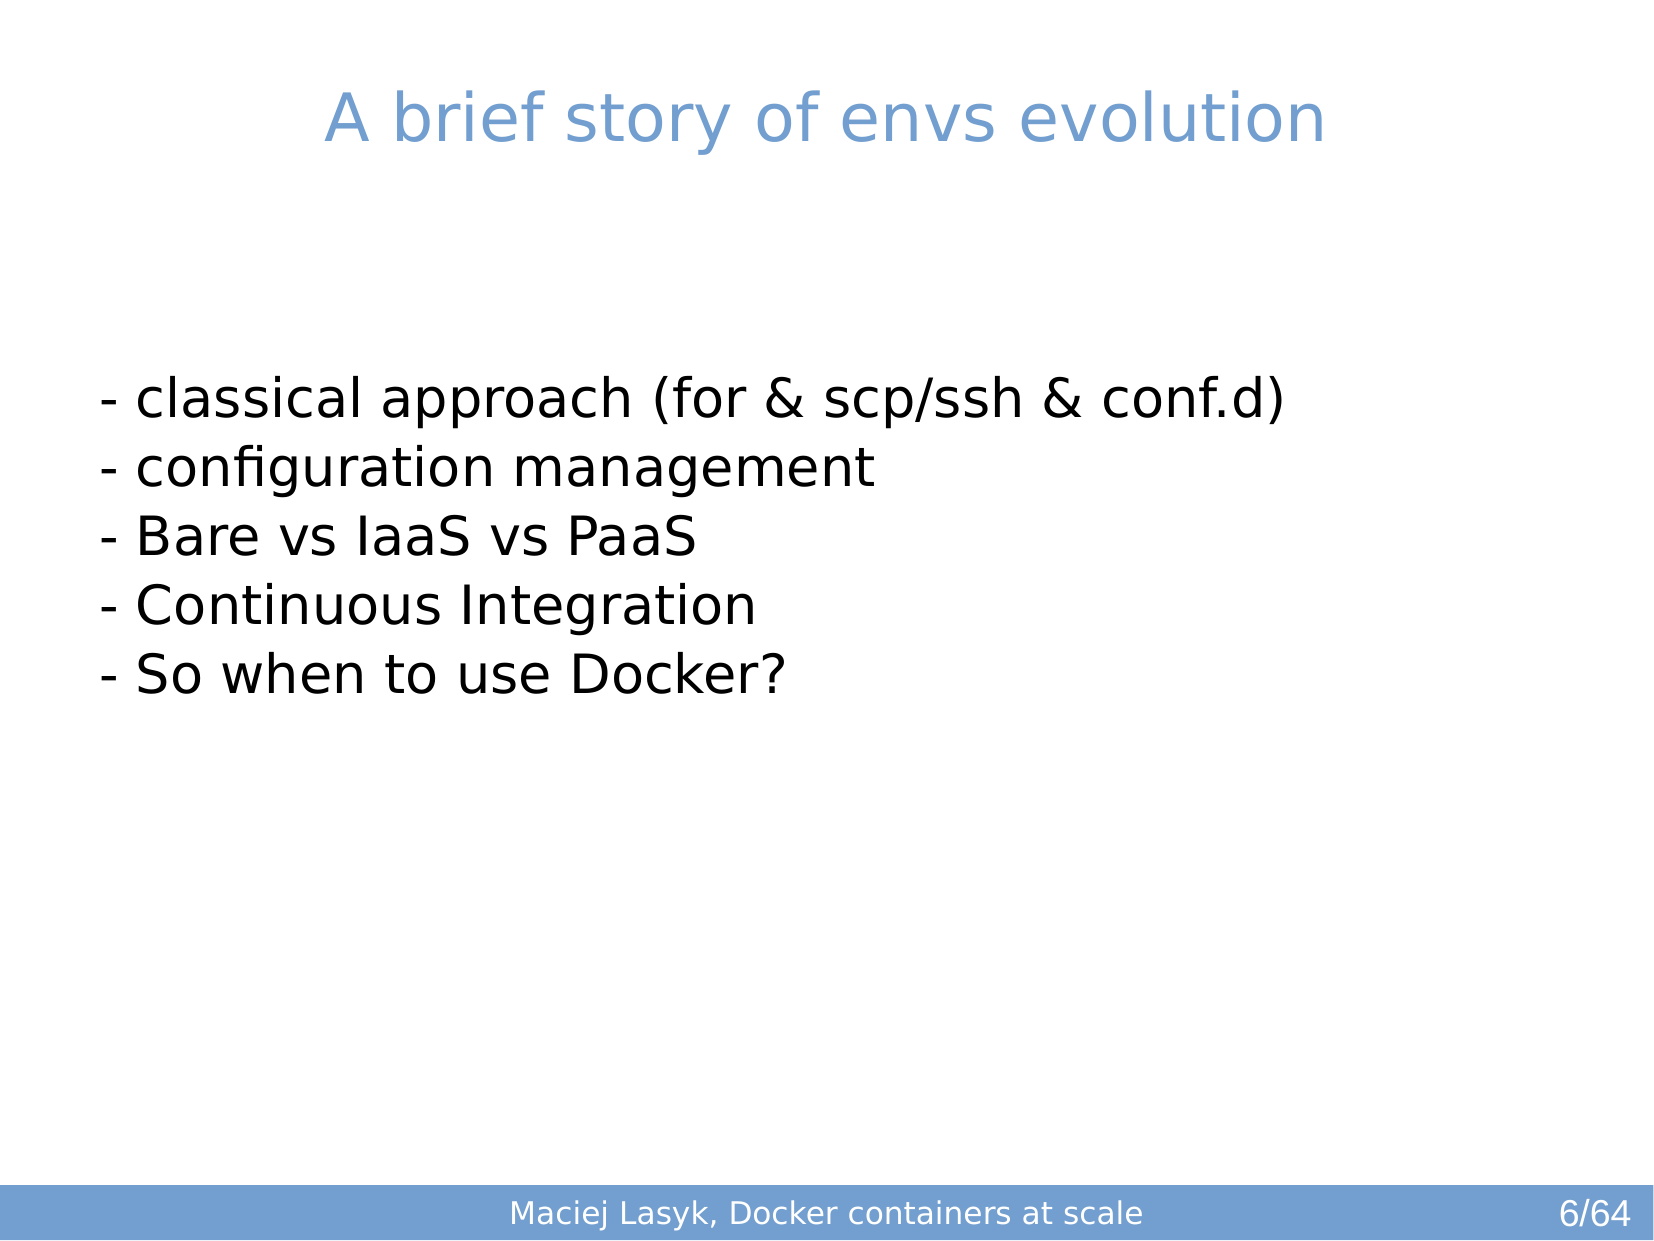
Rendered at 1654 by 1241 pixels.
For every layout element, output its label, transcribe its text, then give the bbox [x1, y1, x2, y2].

text_box [0, 1185, 1533, 1241]
text_box - classical approach (for & scp/ssh & conf.d) - configuration management - Bare vs IaaS vs PaaS - Continuous Integration - So when to use Docker? [84, 360, 1304, 714]
text_box [1647, 1185, 1654, 1241]
text_box Maciej Lasyk, Docker containers at scale [494, 1188, 1160, 1240]
text_box 6/64 [1533, 1185, 1647, 1241]
text_box A brief story of envs evolution [309, 72, 1345, 166]
